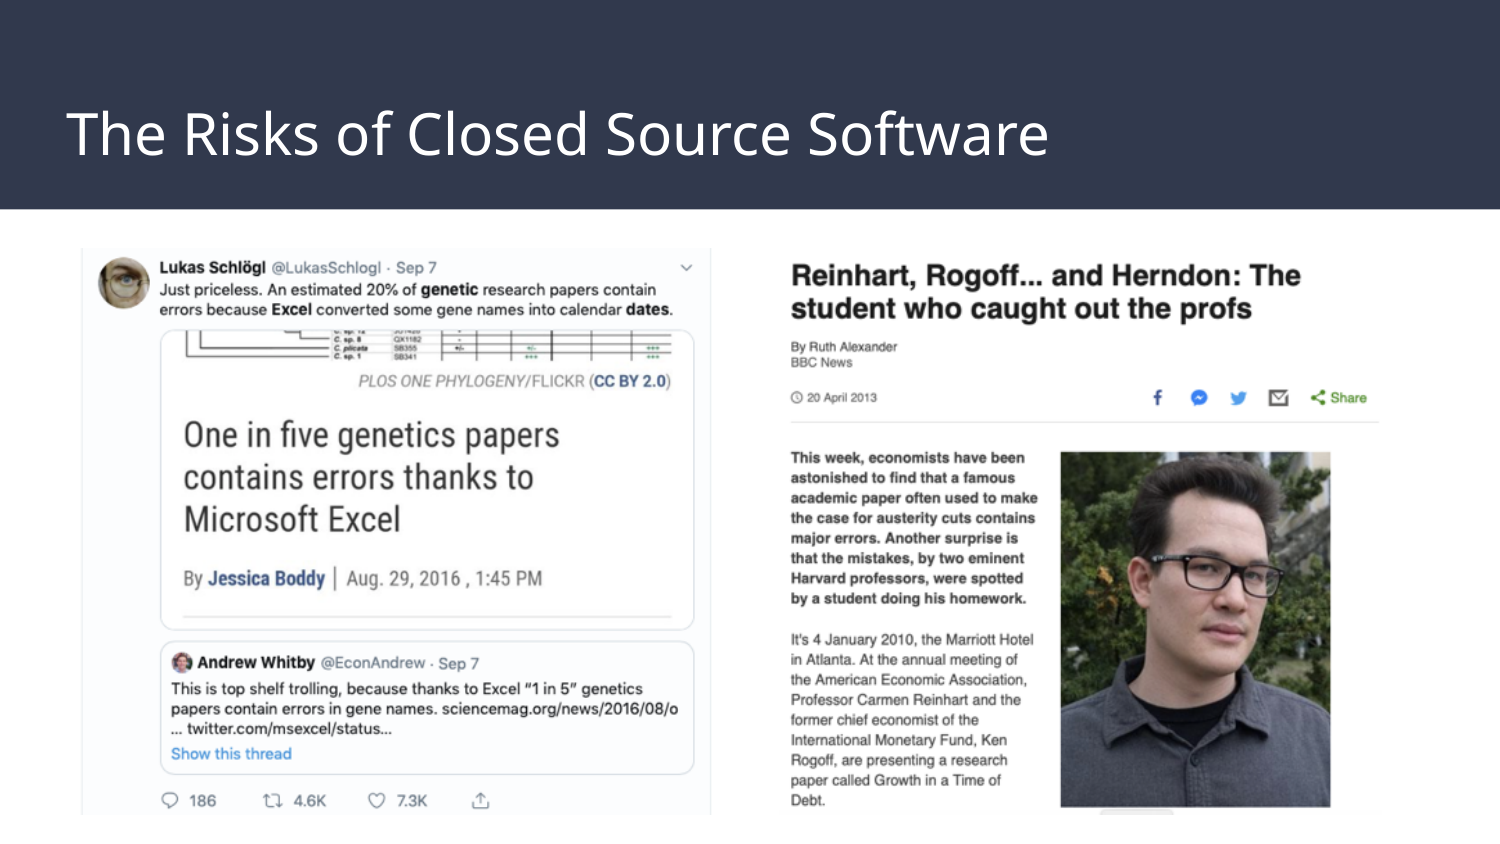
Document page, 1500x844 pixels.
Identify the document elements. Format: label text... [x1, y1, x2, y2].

title The Risks of Closed Source Software [51, 82, 1449, 185]
picture [74, 248, 723, 815]
picture [779, 248, 1382, 815]
